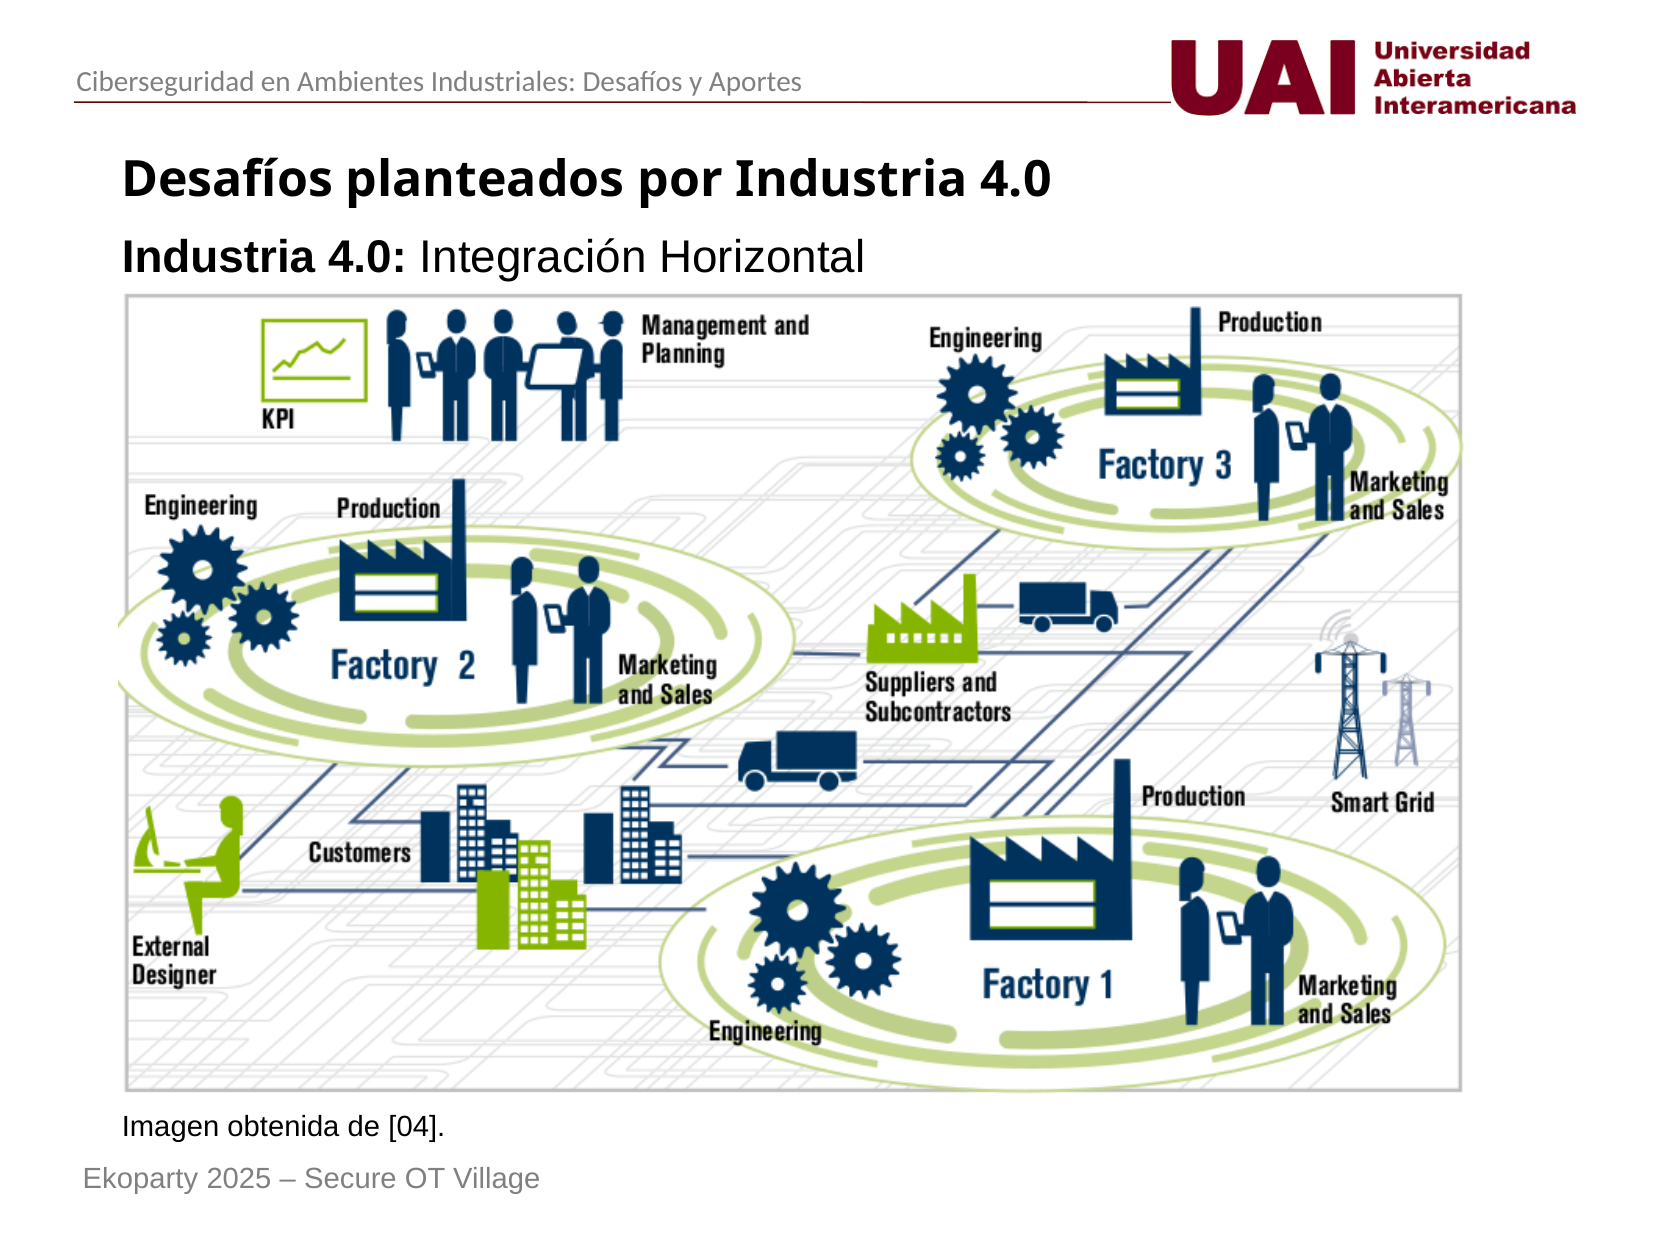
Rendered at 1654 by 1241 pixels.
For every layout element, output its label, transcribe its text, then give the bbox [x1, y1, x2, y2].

text_box Desafíos planteados por Industria 4.0 [106, 135, 1067, 219]
text_box Industria 4.0: Integración Horizontal Imagen obtenida de [04]. [107, 223, 1512, 1151]
picture [118, 288, 1467, 1097]
picture [1171, 40, 1577, 116]
